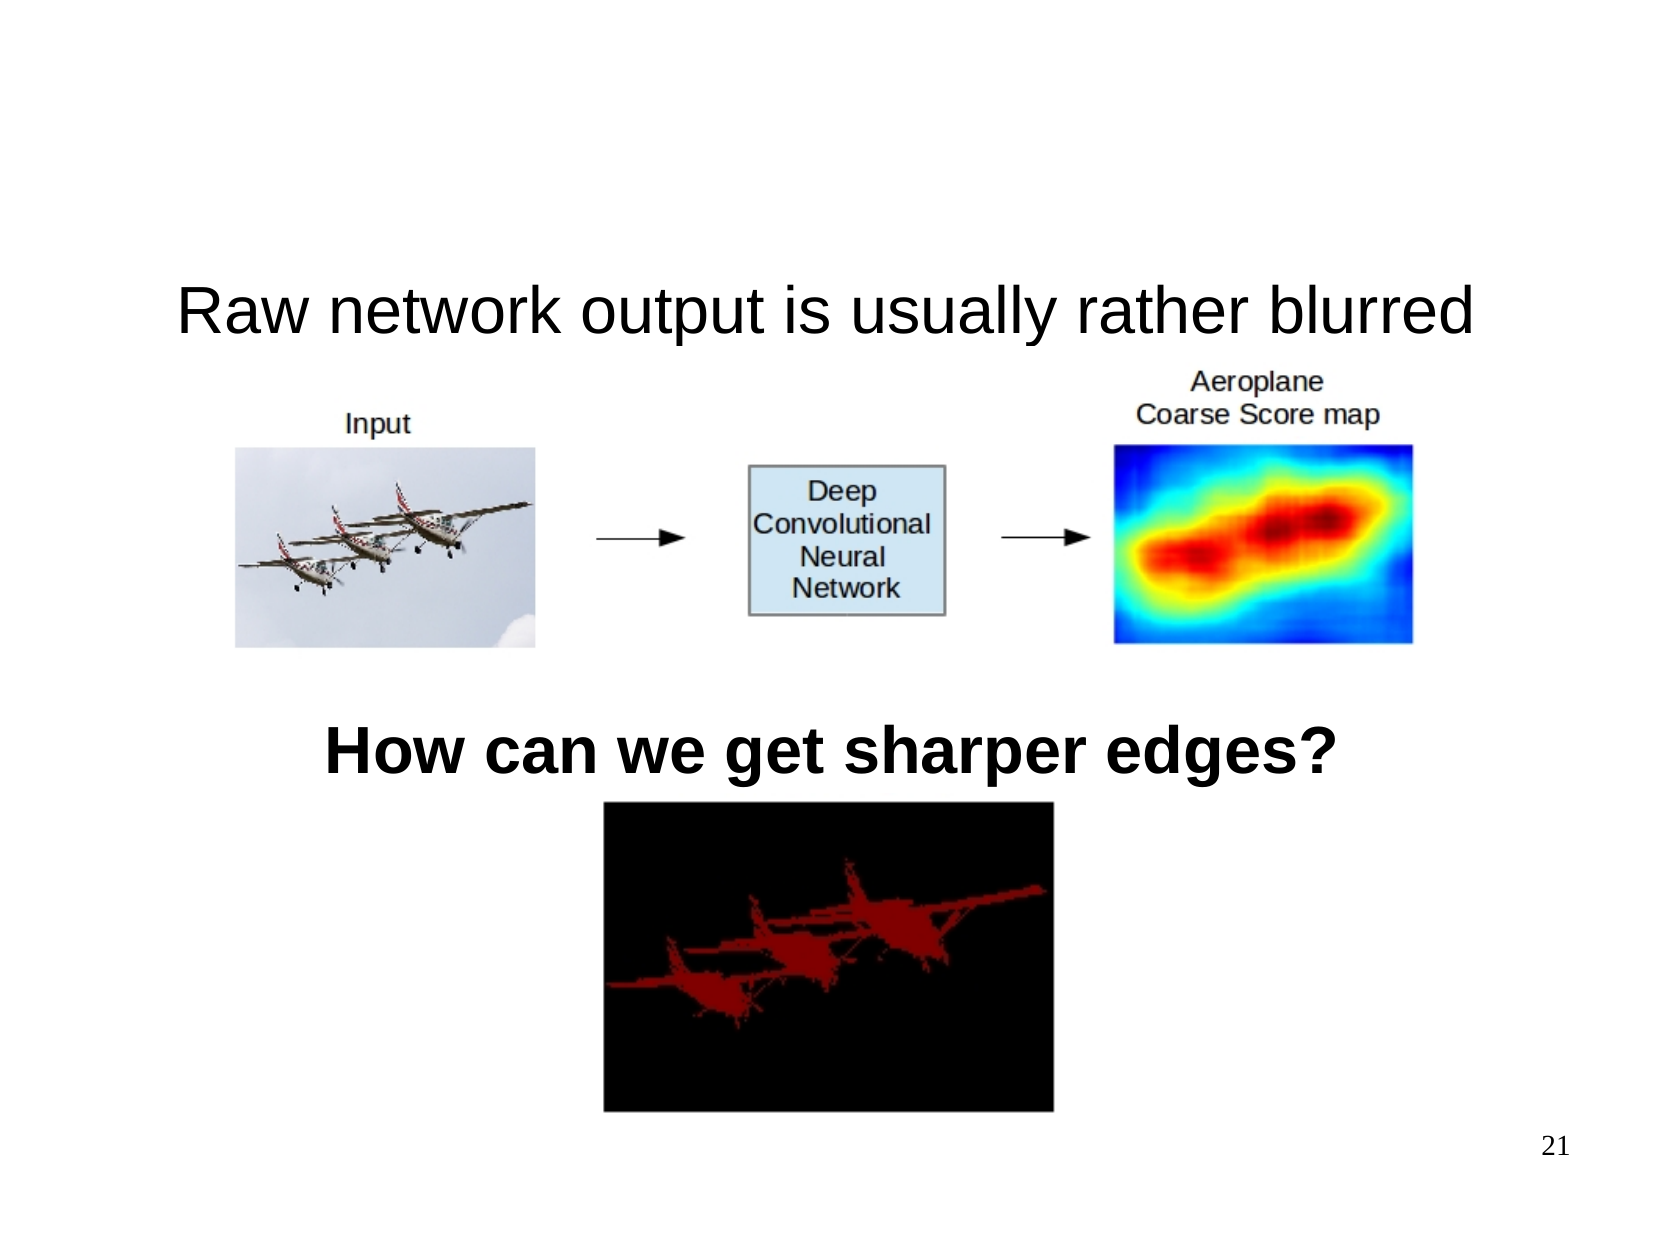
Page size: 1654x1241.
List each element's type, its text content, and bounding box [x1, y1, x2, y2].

text_box How can we get sharper edges? [311, 713, 1354, 789]
picture [226, 346, 1433, 660]
picture [595, 793, 1085, 1121]
title Raw network output is usually rather blurred [82, 244, 1571, 452]
